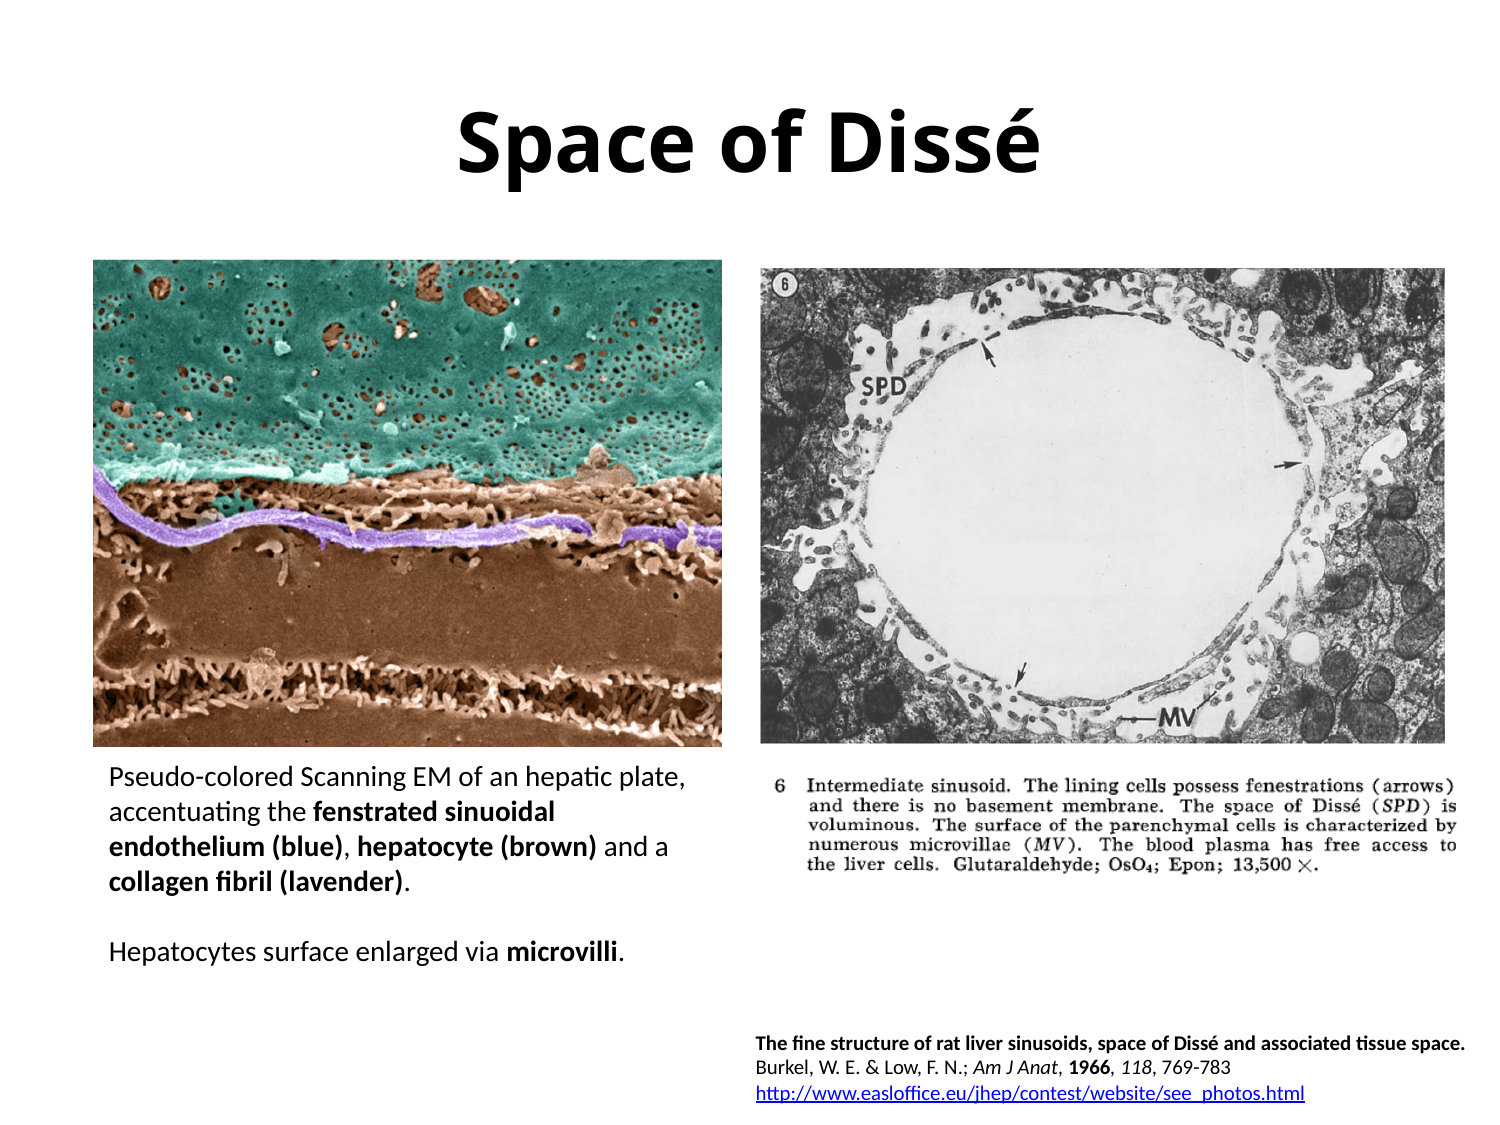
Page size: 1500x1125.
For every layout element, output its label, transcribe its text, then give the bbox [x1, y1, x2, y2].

picture [750, 259, 1450, 751]
title Space of Dissé [75, 45, 1425, 233]
text_box Pseudo-colored Scanning EM of an hepatic plate, accentuating the fenstrated sinuoidal endothelium (blue), hepatocyte (brown) and a collagen fibril (lavender). Hepatocytes surface enlarged via microvilli. [93, 749, 722, 975]
picture [92, 259, 722, 747]
picture [762, 762, 1470, 883]
text_box The fine structure of rat liver sinusoids, space of Dissé and associated tissue space. Burkel, W. E. & Low, F. N.; Am J Anat, 1966, 118, 769-783 http://www.easloffice.eu/jhep/contest/website/see_photos.html [740, 1021, 1491, 1112]
